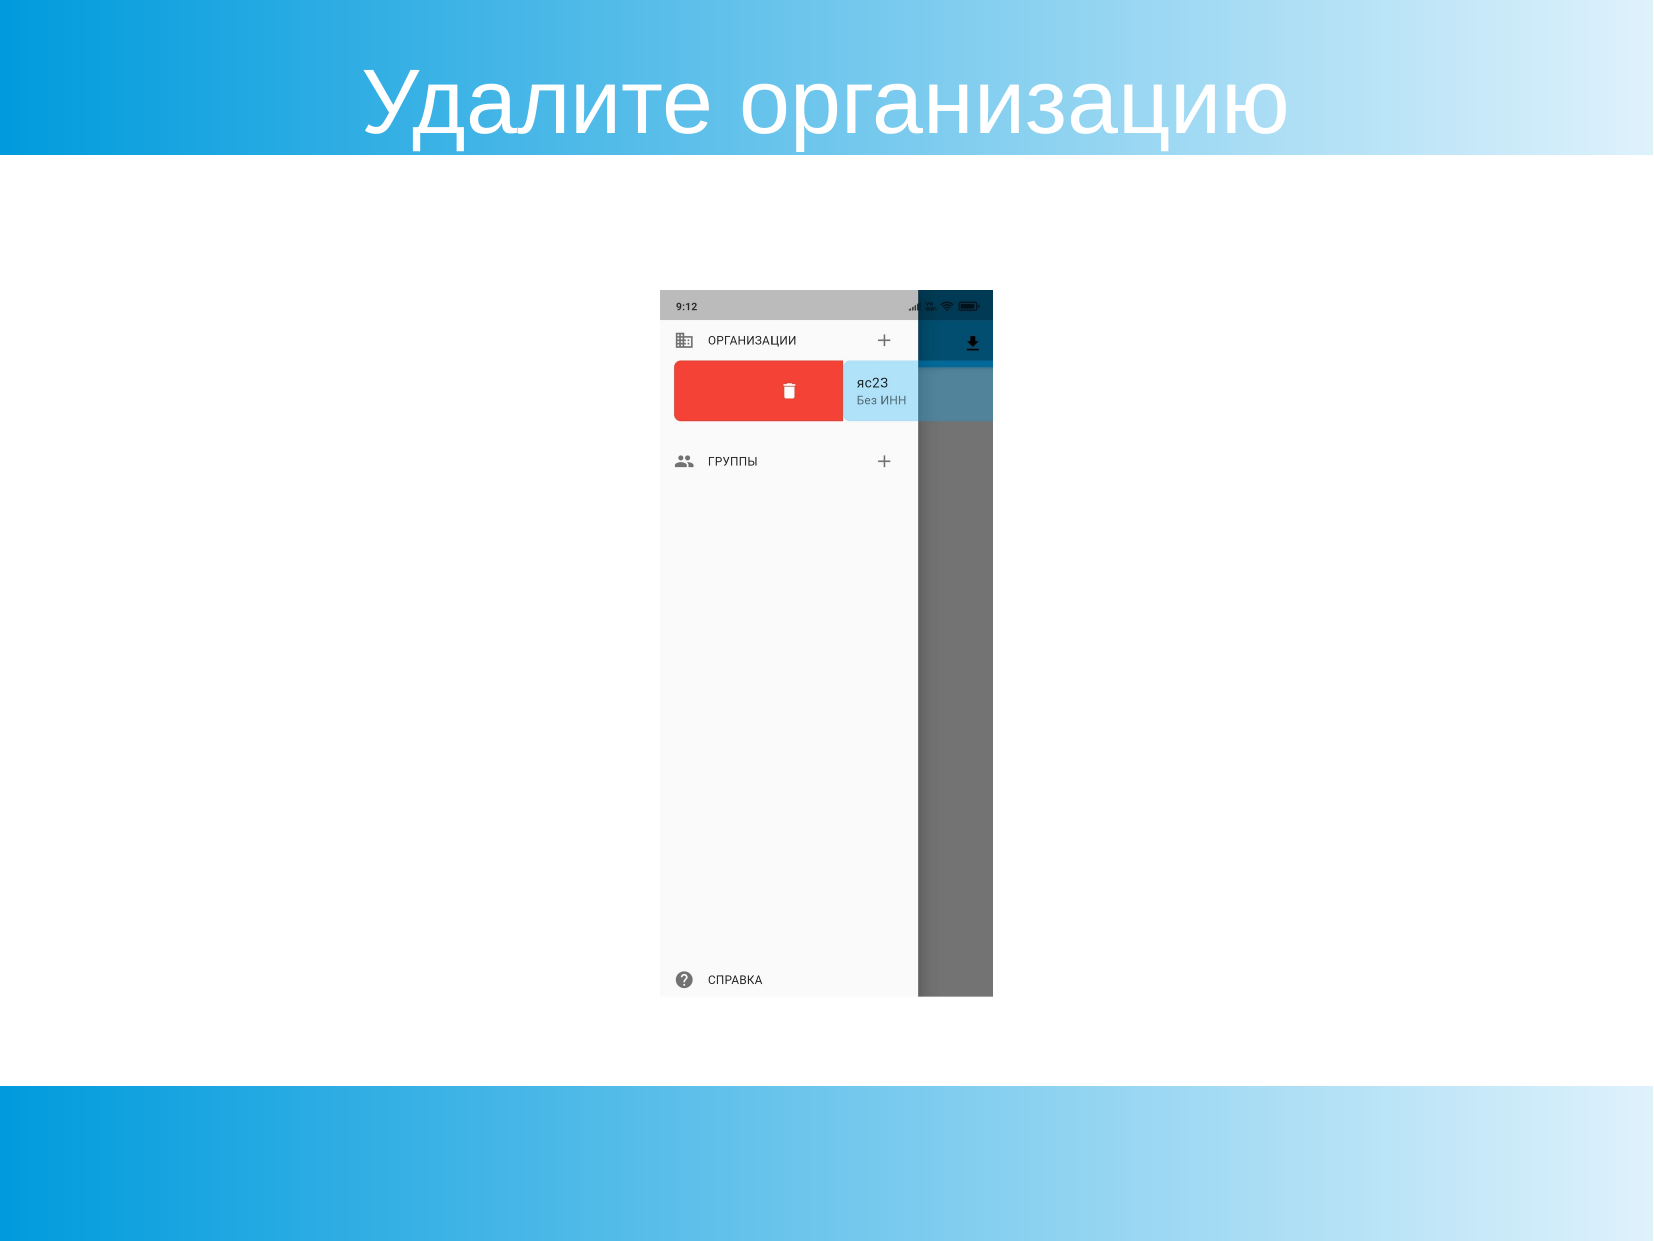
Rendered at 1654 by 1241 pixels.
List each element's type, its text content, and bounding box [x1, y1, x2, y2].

picture [959, 302, 976, 311]
picture [942, 302, 951, 310]
picture [969, 336, 977, 346]
title Удалите организацию [82, 49, 1571, 155]
picture [660, 290, 993, 1010]
